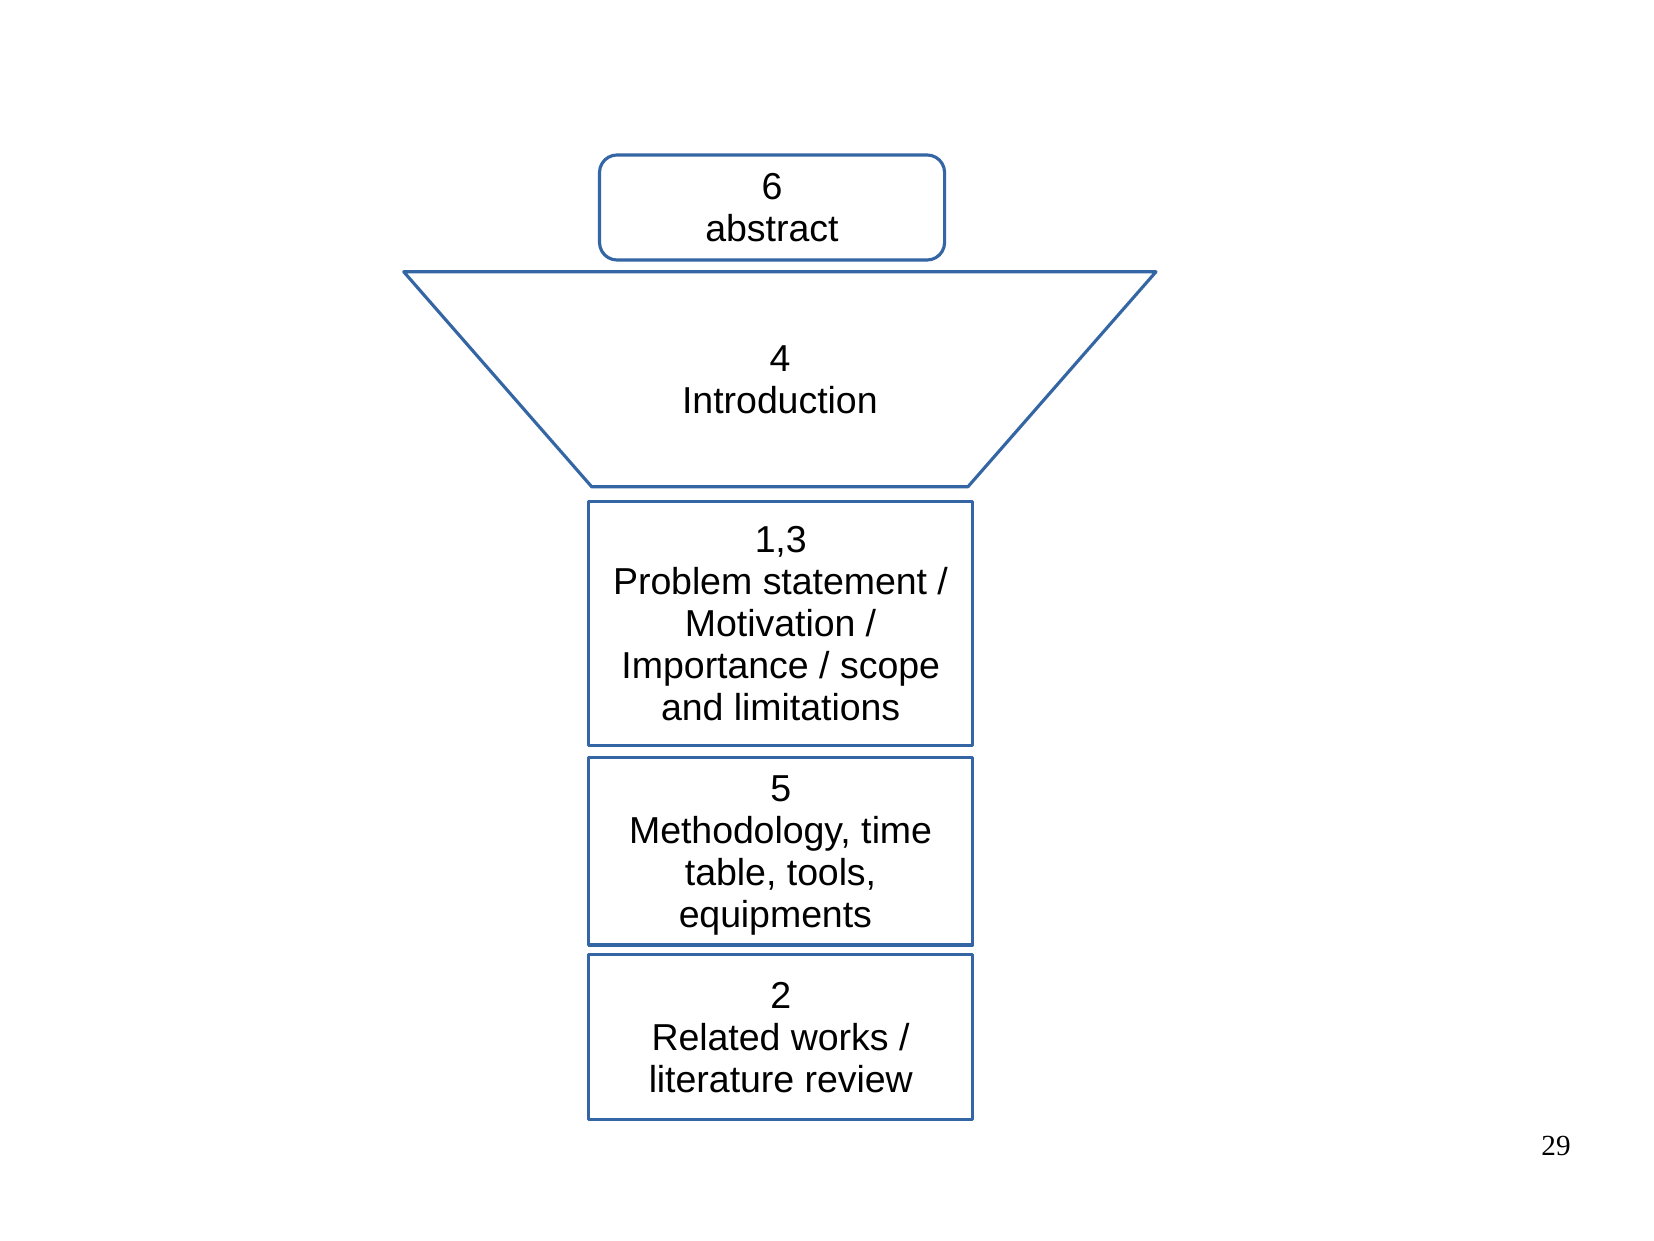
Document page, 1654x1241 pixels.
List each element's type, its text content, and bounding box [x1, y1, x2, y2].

text_box 5 Methodology, time table, tools, equipments [588, 757, 973, 946]
text_box 2 Related works / literature review [588, 954, 973, 1120]
text_box 4 Introduction [403, 271, 1157, 487]
text_box 1,3 Problem statement / Motivation / Importance / scope and limitations [588, 501, 973, 746]
text_box 6 abstract [599, 154, 945, 261]
